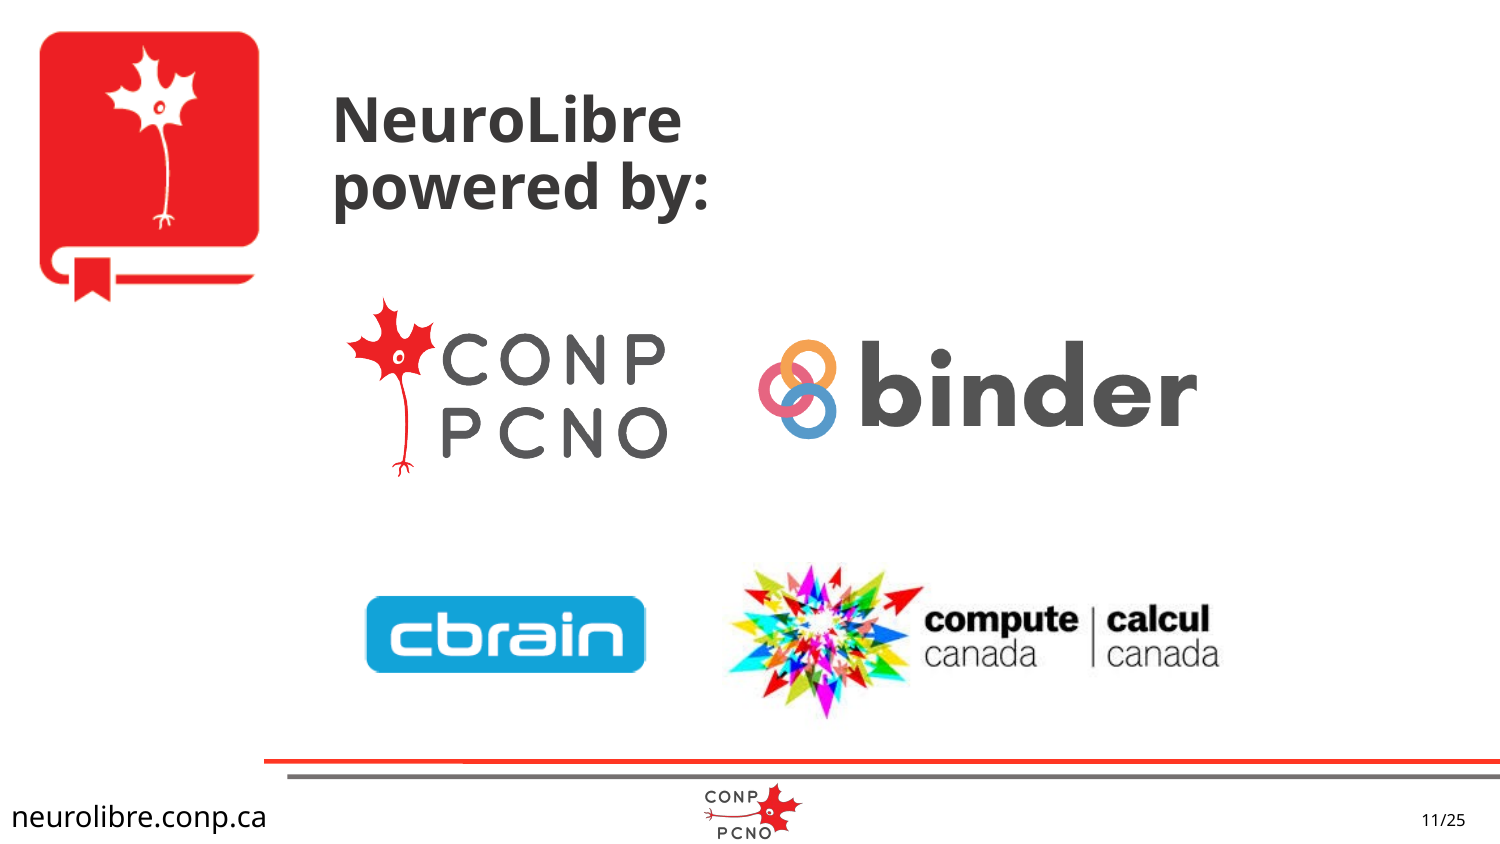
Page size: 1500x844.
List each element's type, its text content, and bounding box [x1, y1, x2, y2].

picture [339, 537, 673, 732]
picture [722, 562, 1233, 731]
picture [346, 296, 667, 477]
text_box neurolibre.conp.ca [0, 783, 681, 834]
picture [750, 327, 1206, 451]
title NeuroLibre powered by: [320, 34, 1448, 230]
picture [33, 26, 265, 313]
slide_number <number>/25 [1139, 798, 1477, 844]
picture [697, 781, 805, 840]
